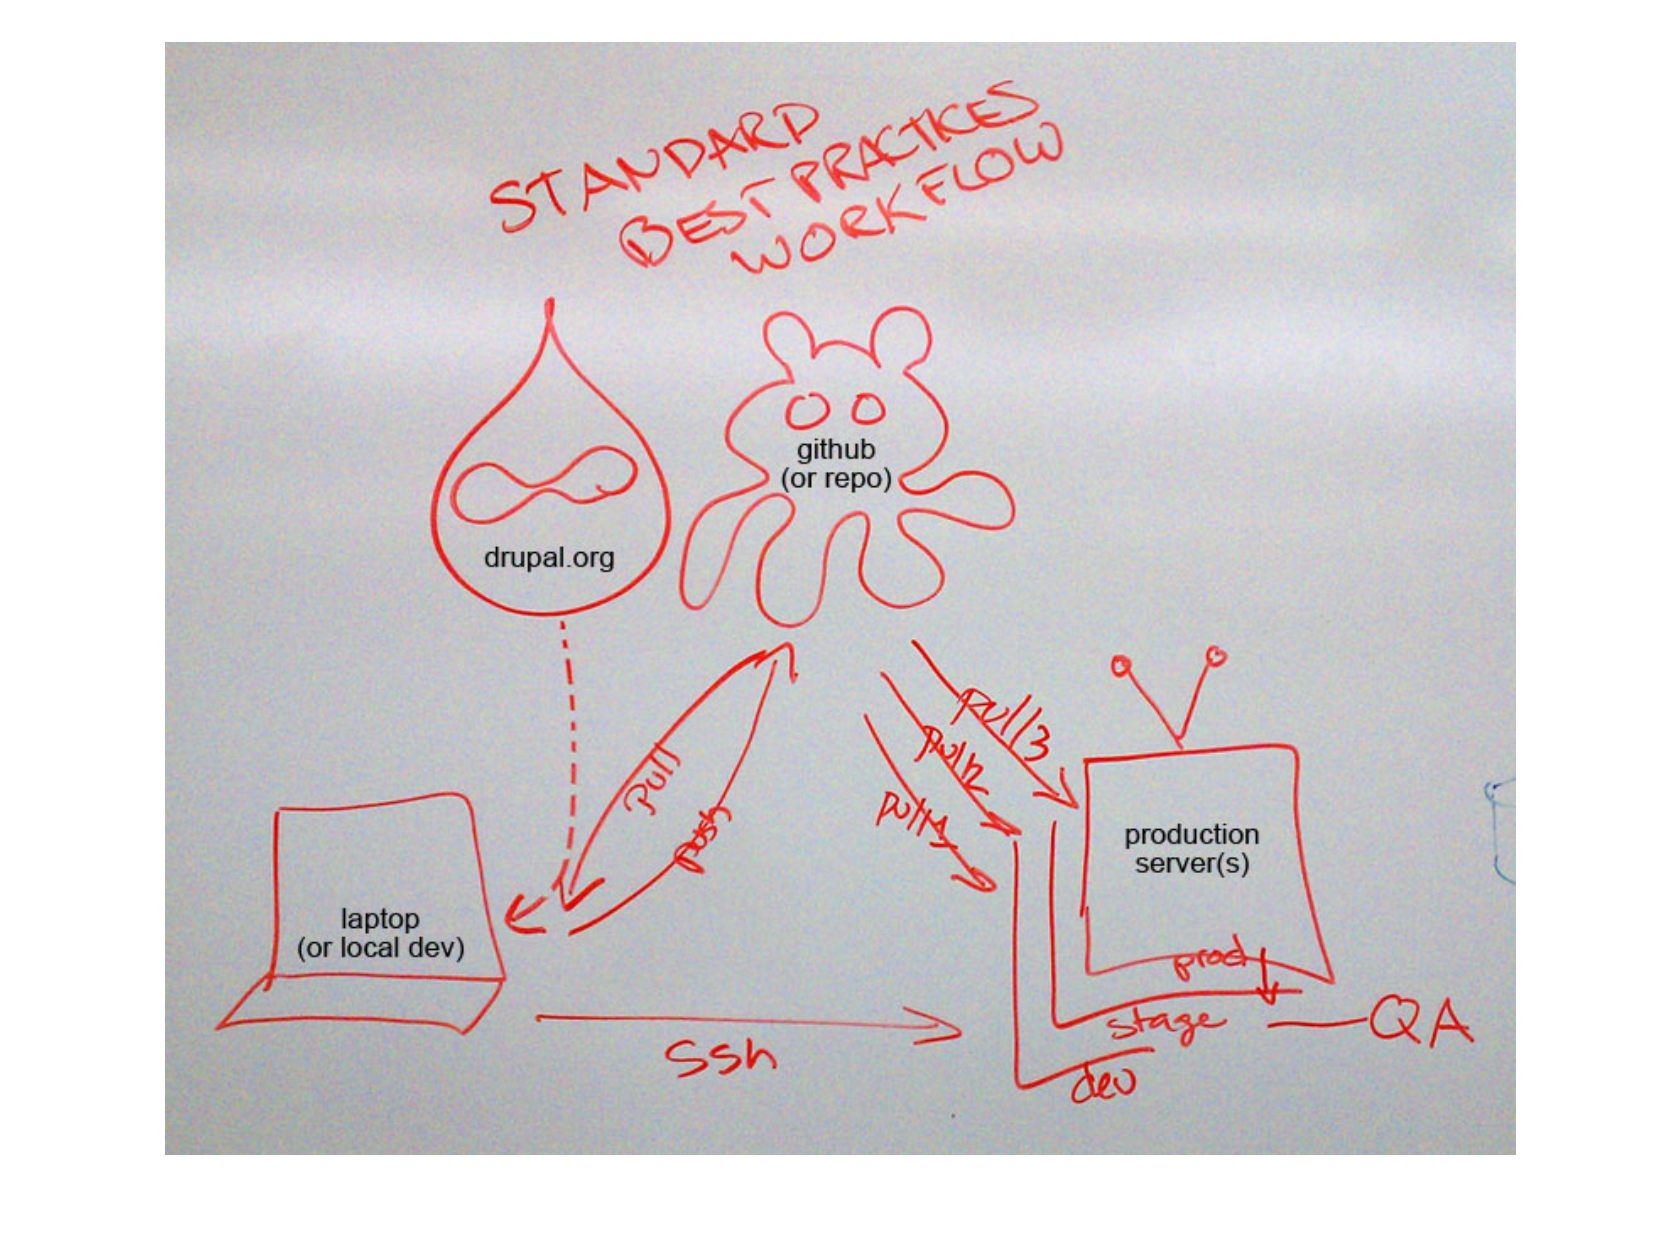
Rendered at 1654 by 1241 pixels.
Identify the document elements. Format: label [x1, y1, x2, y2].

picture [165, 42, 1516, 1155]
